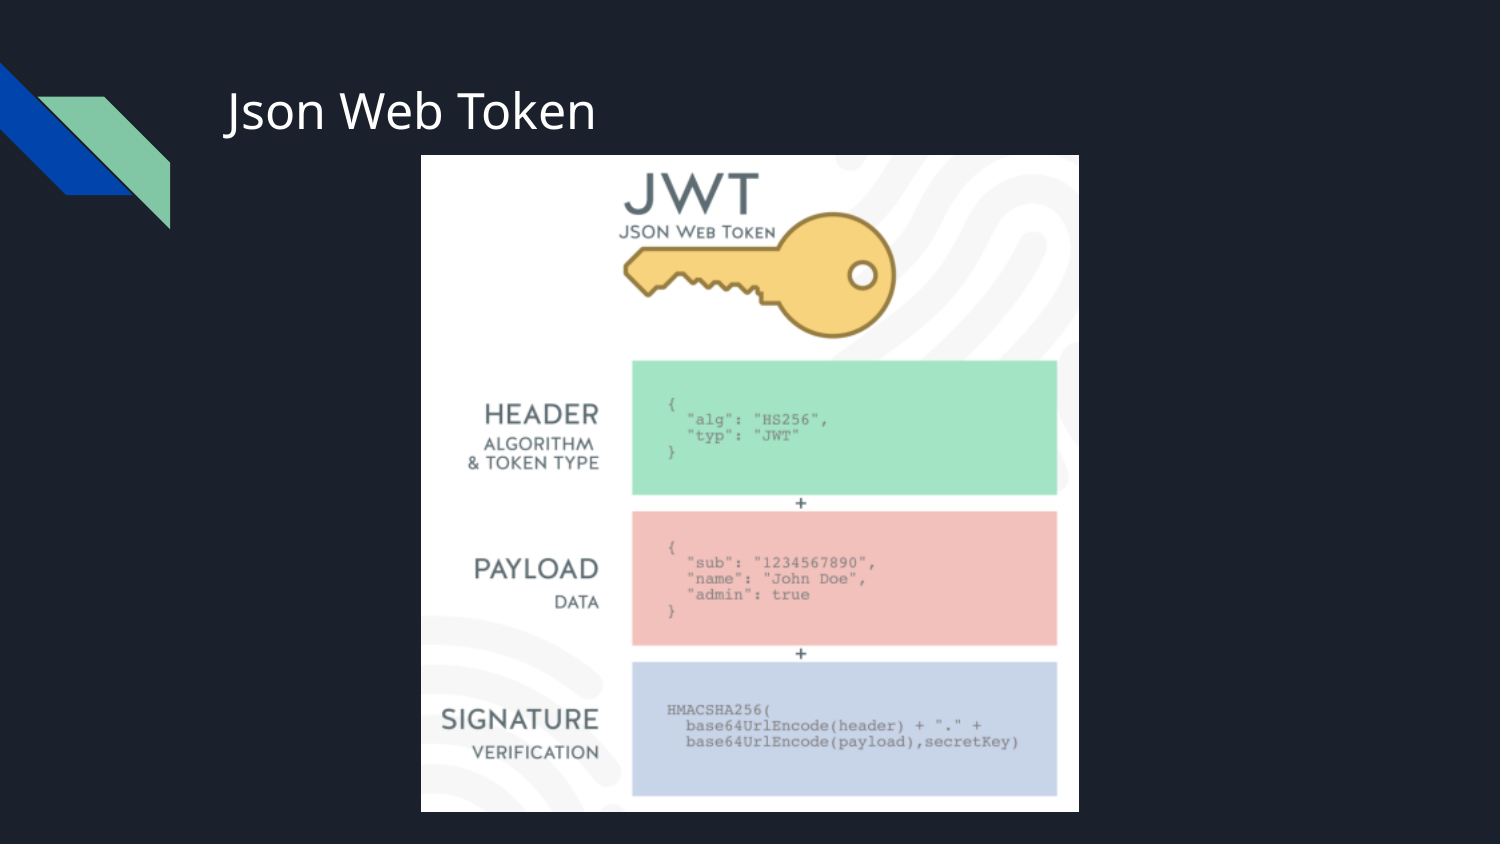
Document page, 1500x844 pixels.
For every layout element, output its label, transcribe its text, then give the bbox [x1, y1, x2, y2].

picture [421, 155, 1079, 812]
title Json Web Token [212, 64, 1368, 215]
